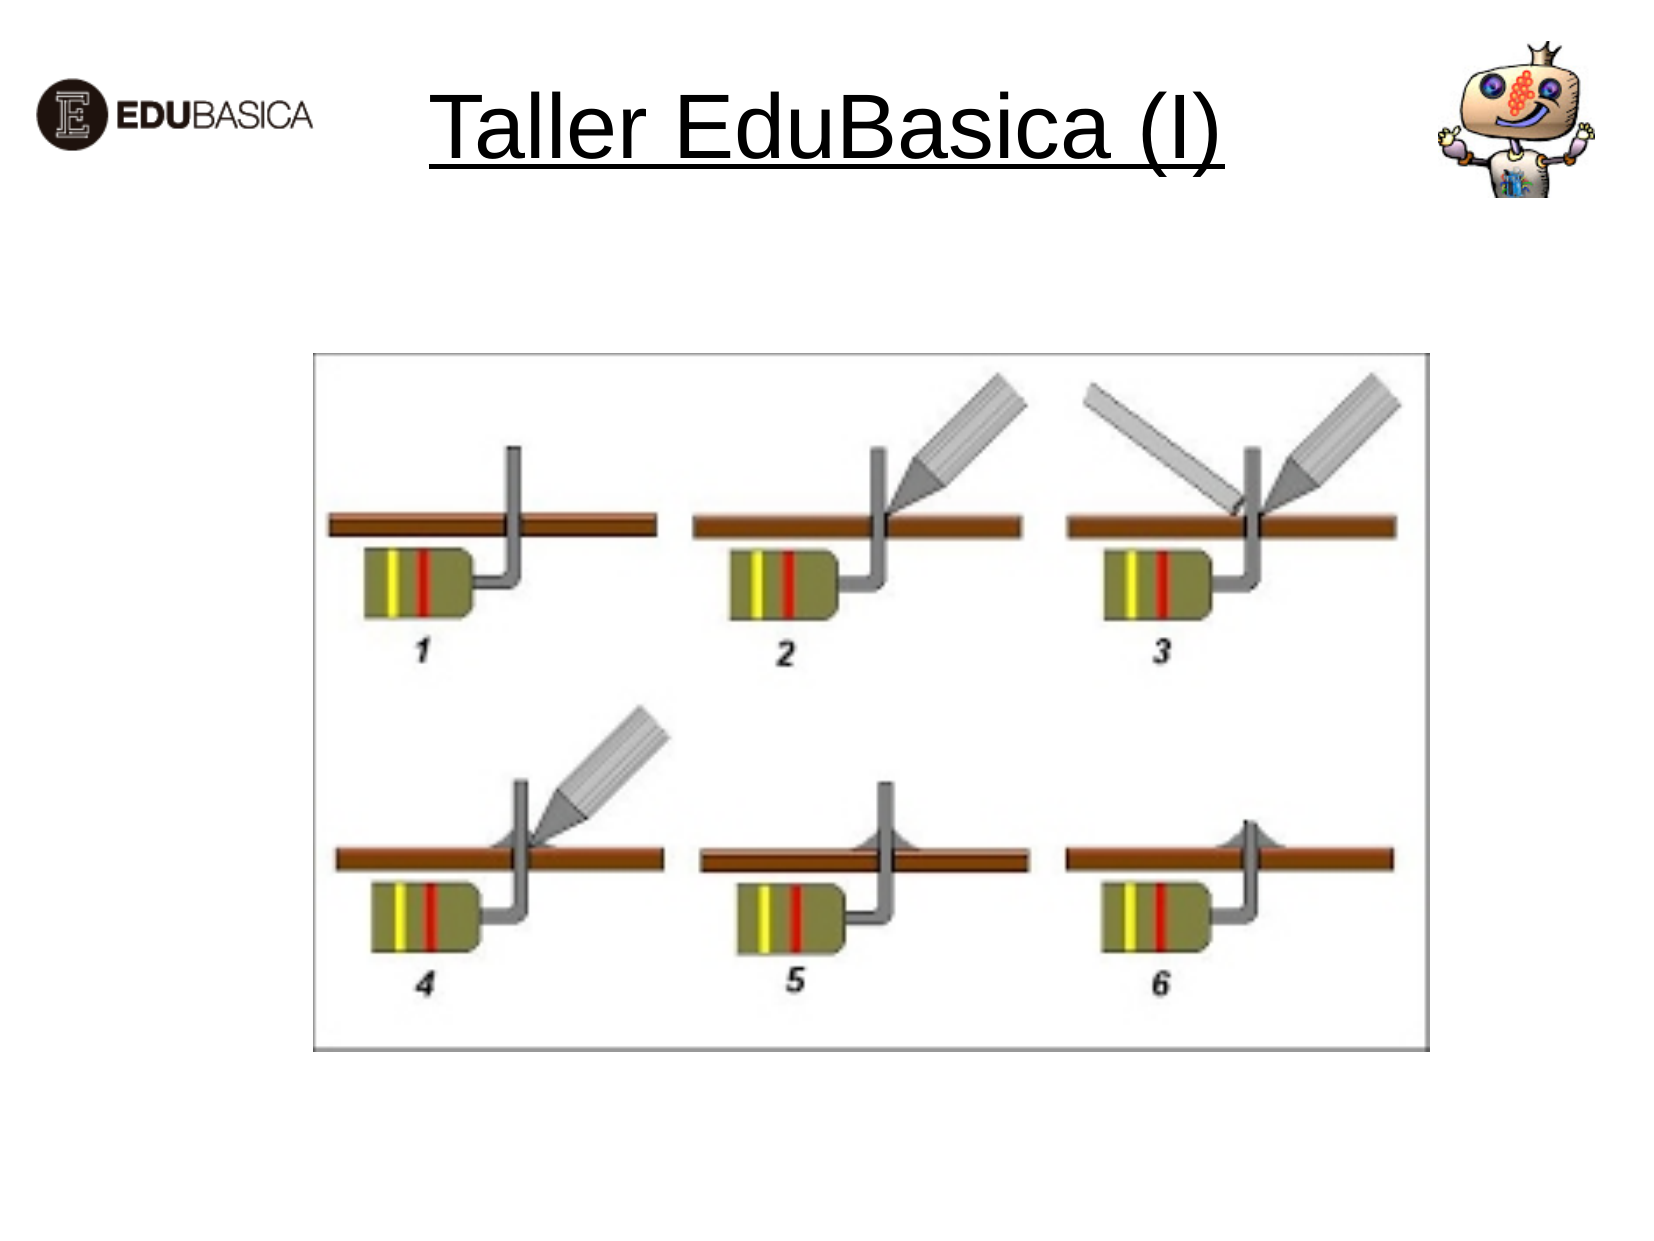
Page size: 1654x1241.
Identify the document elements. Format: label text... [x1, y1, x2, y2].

picture [313, 353, 1430, 1052]
picture [35, 77, 316, 154]
picture [1438, 41, 1595, 198]
title Taller EduBasica (I) [82, 23, 1571, 231]
